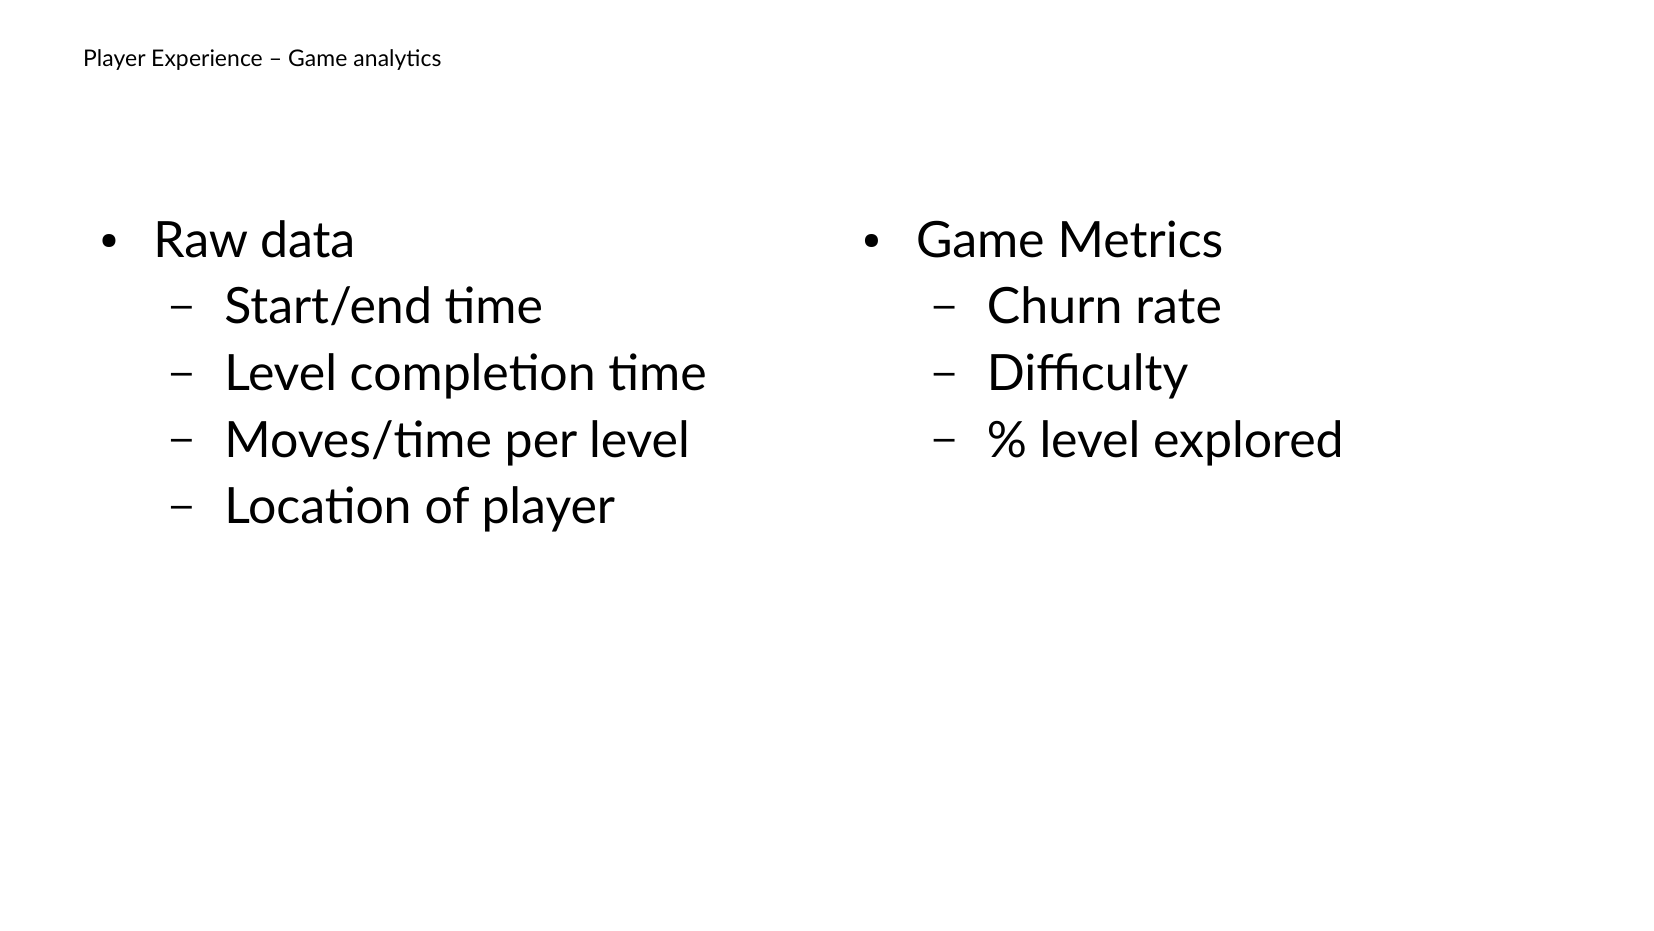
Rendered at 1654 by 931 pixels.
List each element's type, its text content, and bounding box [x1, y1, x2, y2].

title Player Experience – Game analytics [83, 0, 1571, 119]
list Game Metrics Churn rate Difficulty % level explored [845, 217, 1572, 839]
list Raw data Start/end time Level completion time Moves/time per level Location of player [82, 217, 809, 839]
